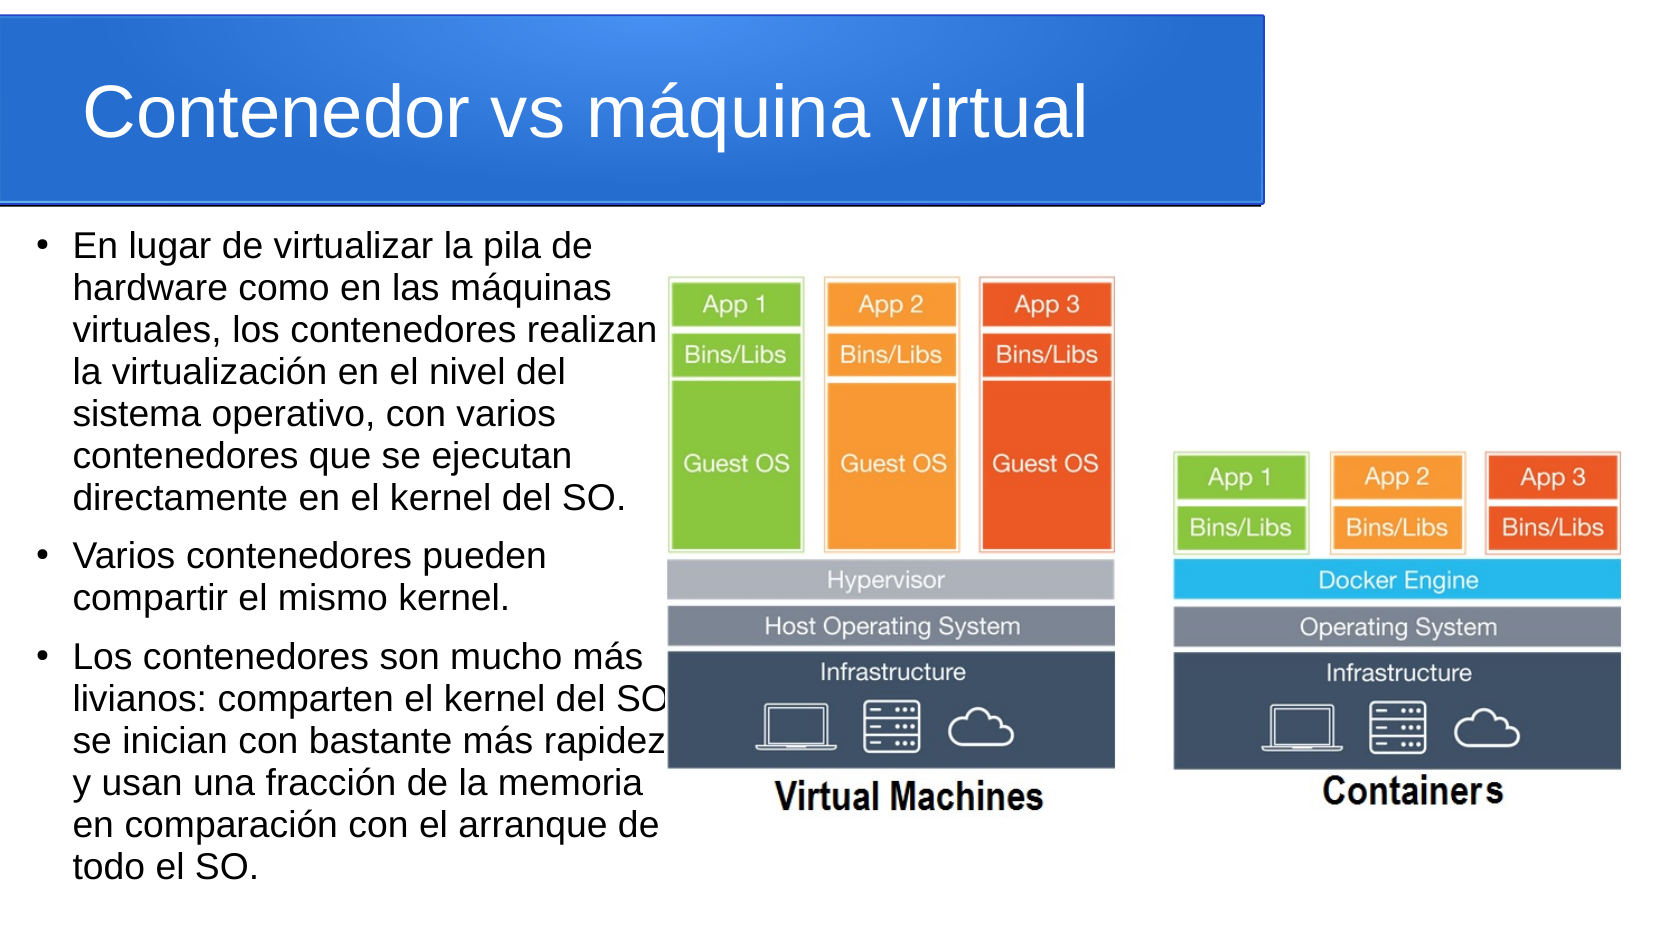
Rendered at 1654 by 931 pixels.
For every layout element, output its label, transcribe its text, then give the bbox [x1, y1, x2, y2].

picture [665, 271, 1630, 818]
title Contenedor vs máquina virtual [82, 35, 1235, 189]
list En lugar de virtualizar la pila de hardware como en las máquinas virtuales, los contenedores realizan la virtualización en el nivel del sistema operativo, con varios contenedores que se ejecutan directamente en el kernel del SO. Varios contenedores pueden compartir el mismo kernel. Los contenedores son mucho más livianos: comparten el kernel del SO, se inician con bastante más rapidez y usan una fracción de la memoria en comparación con el arranque de todo el SO. [23, 224, 686, 898]
